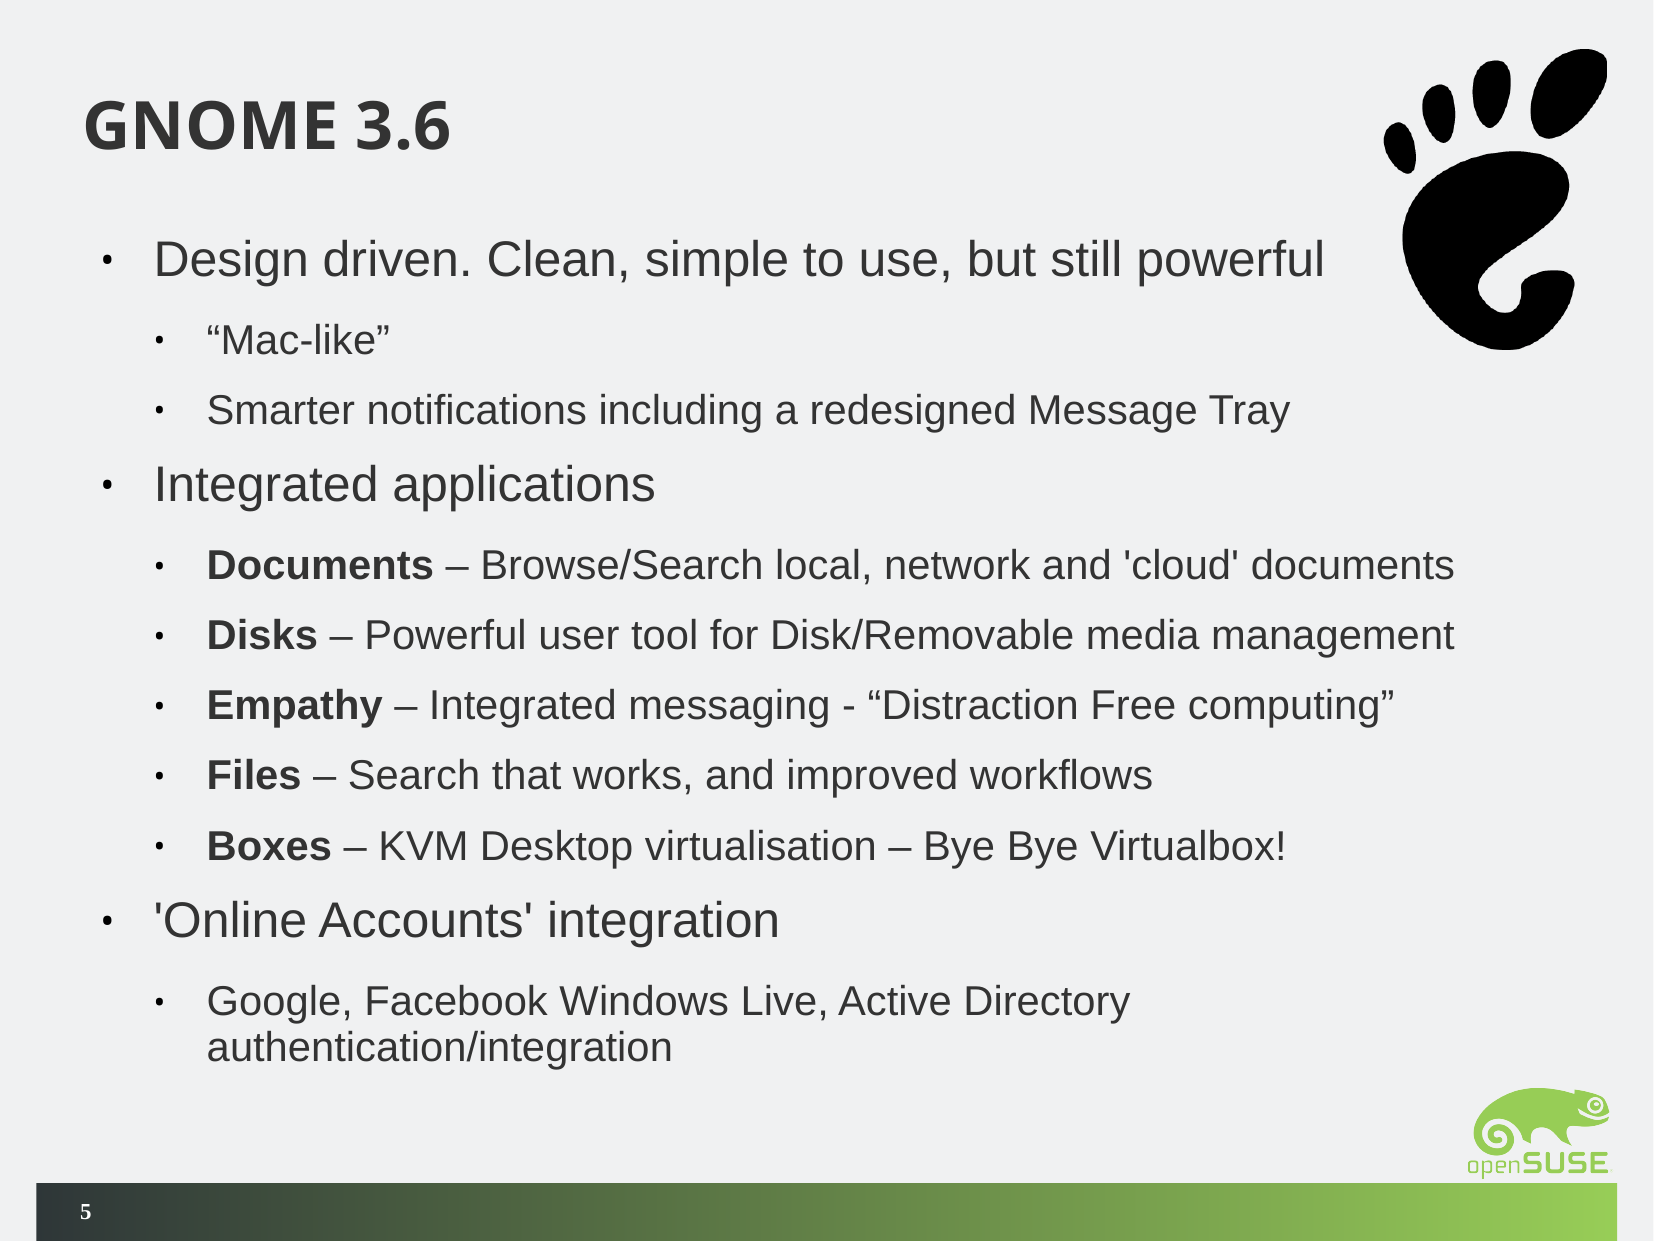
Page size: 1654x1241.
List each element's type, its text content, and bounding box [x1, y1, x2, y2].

title GNOME 3.6 [82, 49, 1383, 198]
picture [0, 0, 1654, 1241]
list Design driven. Clean, simple to use, but still powerful “Mac-like” Smarter notifications including a redesigned Message Tray Integrated applications Documents – Browse/Search local, network and 'cloud' documents Disks – Powerful user tool for Disk/Removable media management Empathy – Integrated messaging - “Distraction Free computing” Files – Search that works, and improved workflows Boxes – KVM Desktop virtualisation – Bye Bye Virtualbox! 'Online Accounts' integration Google, Facebook Windows Live, Active Directory authentication/integration [82, 231, 1571, 1104]
